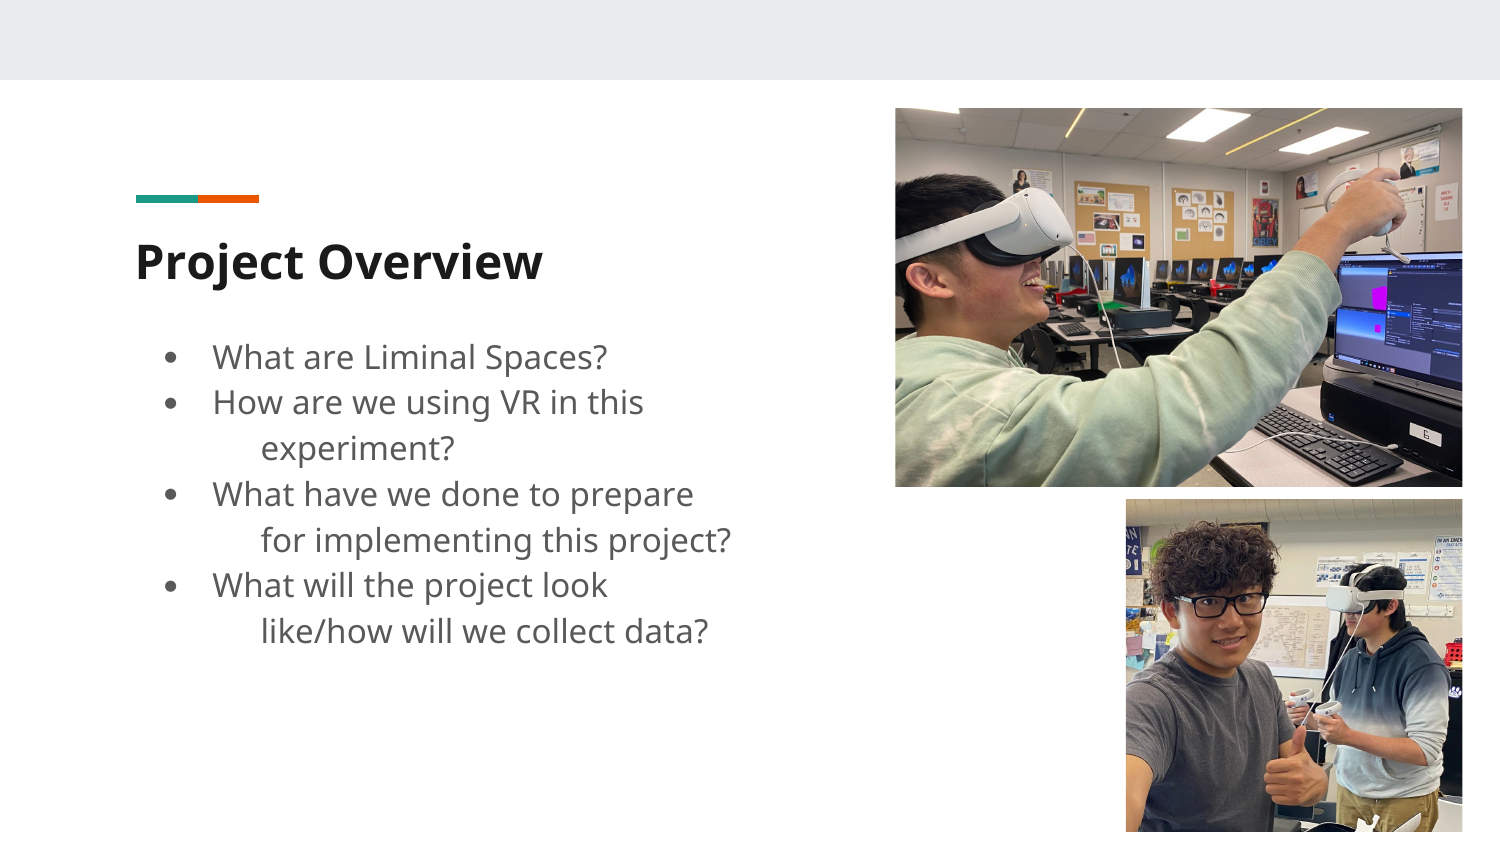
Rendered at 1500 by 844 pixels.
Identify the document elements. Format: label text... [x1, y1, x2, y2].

title Project Overview [119, 216, 895, 305]
list What are Liminal Spaces? How are we using VR in this experiment? What have we done to prepare for implementing this project? What will the project look like/how will we collect data? [119, 315, 750, 687]
picture [1125, 499, 1463, 832]
picture [895, 108, 1463, 487]
